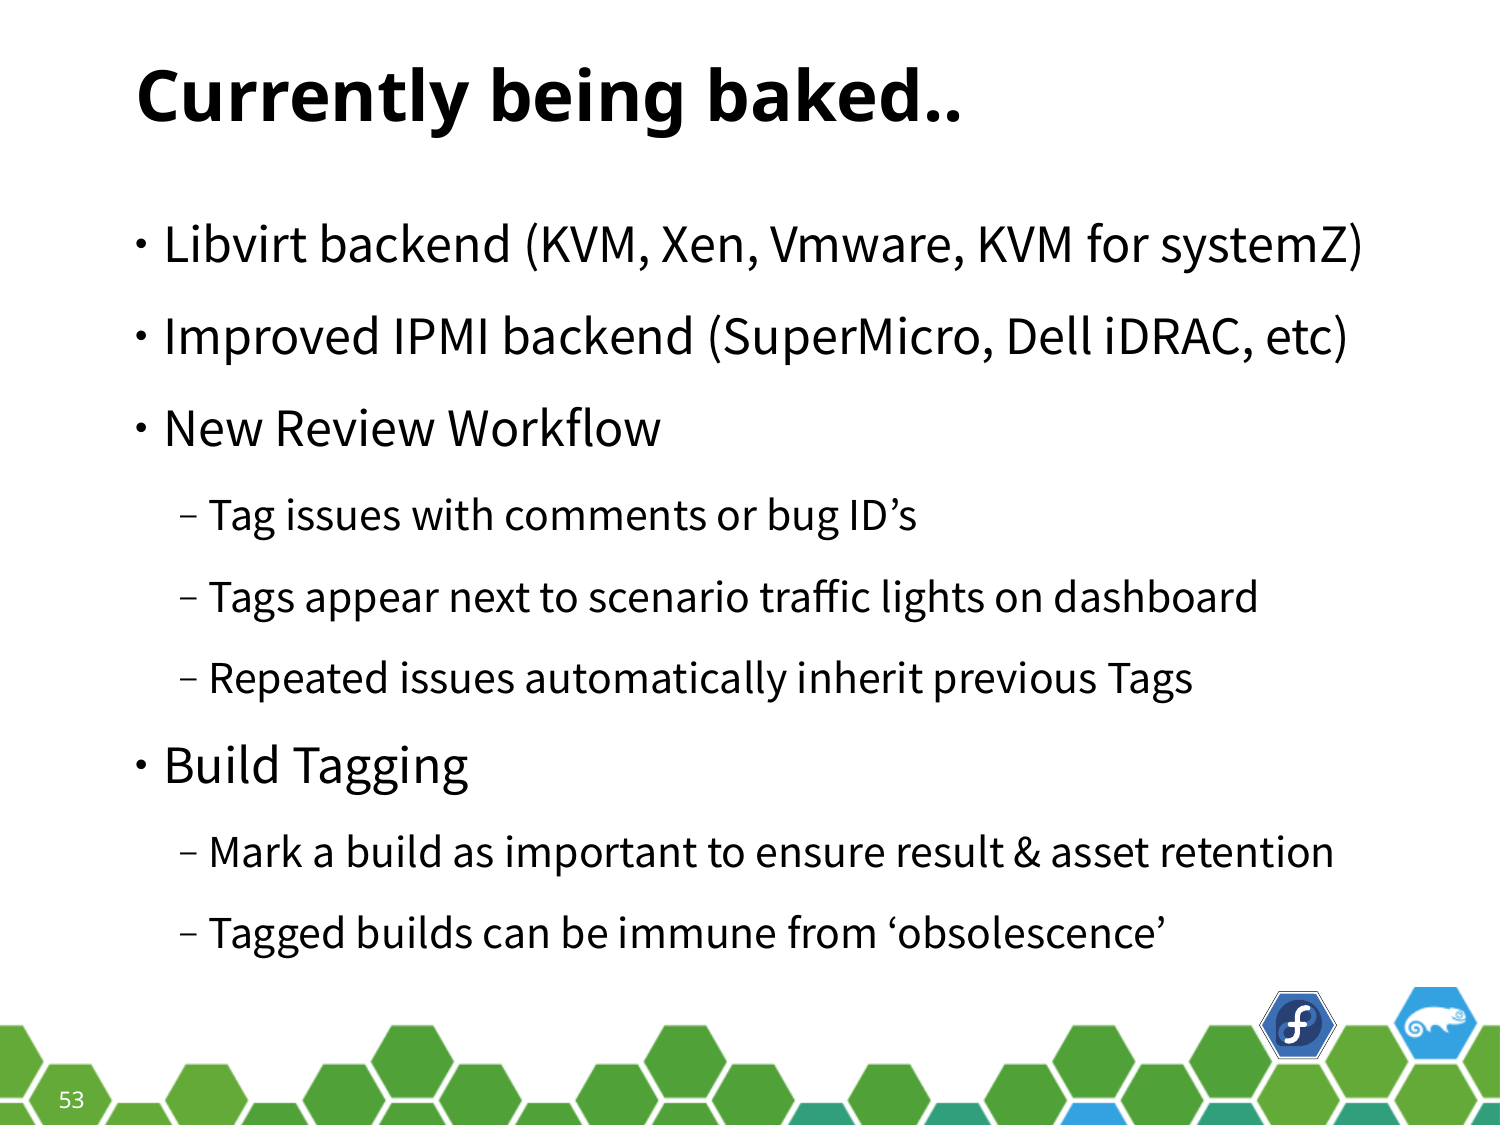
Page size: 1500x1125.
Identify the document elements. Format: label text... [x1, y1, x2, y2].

title Currently being baked.. [135, 12, 1372, 175]
picture [0, 987, 1500, 1125]
list Libvirt backend (KVM, Xen, Vmware, KVM for systemZ) Improved IPMI backend (SuperMicro, Dell iDRAC, etc) New Review Workflow Tag issues with comments or bug ID’s Tags appear next to scenario traffic lights on dashboard Repeated issues automatically inherit previous Tags Build Tagging Mark a build as important to ensure result & asset retention Tagged builds can be immune from ‘obsolescence’ [135, 208, 1372, 964]
